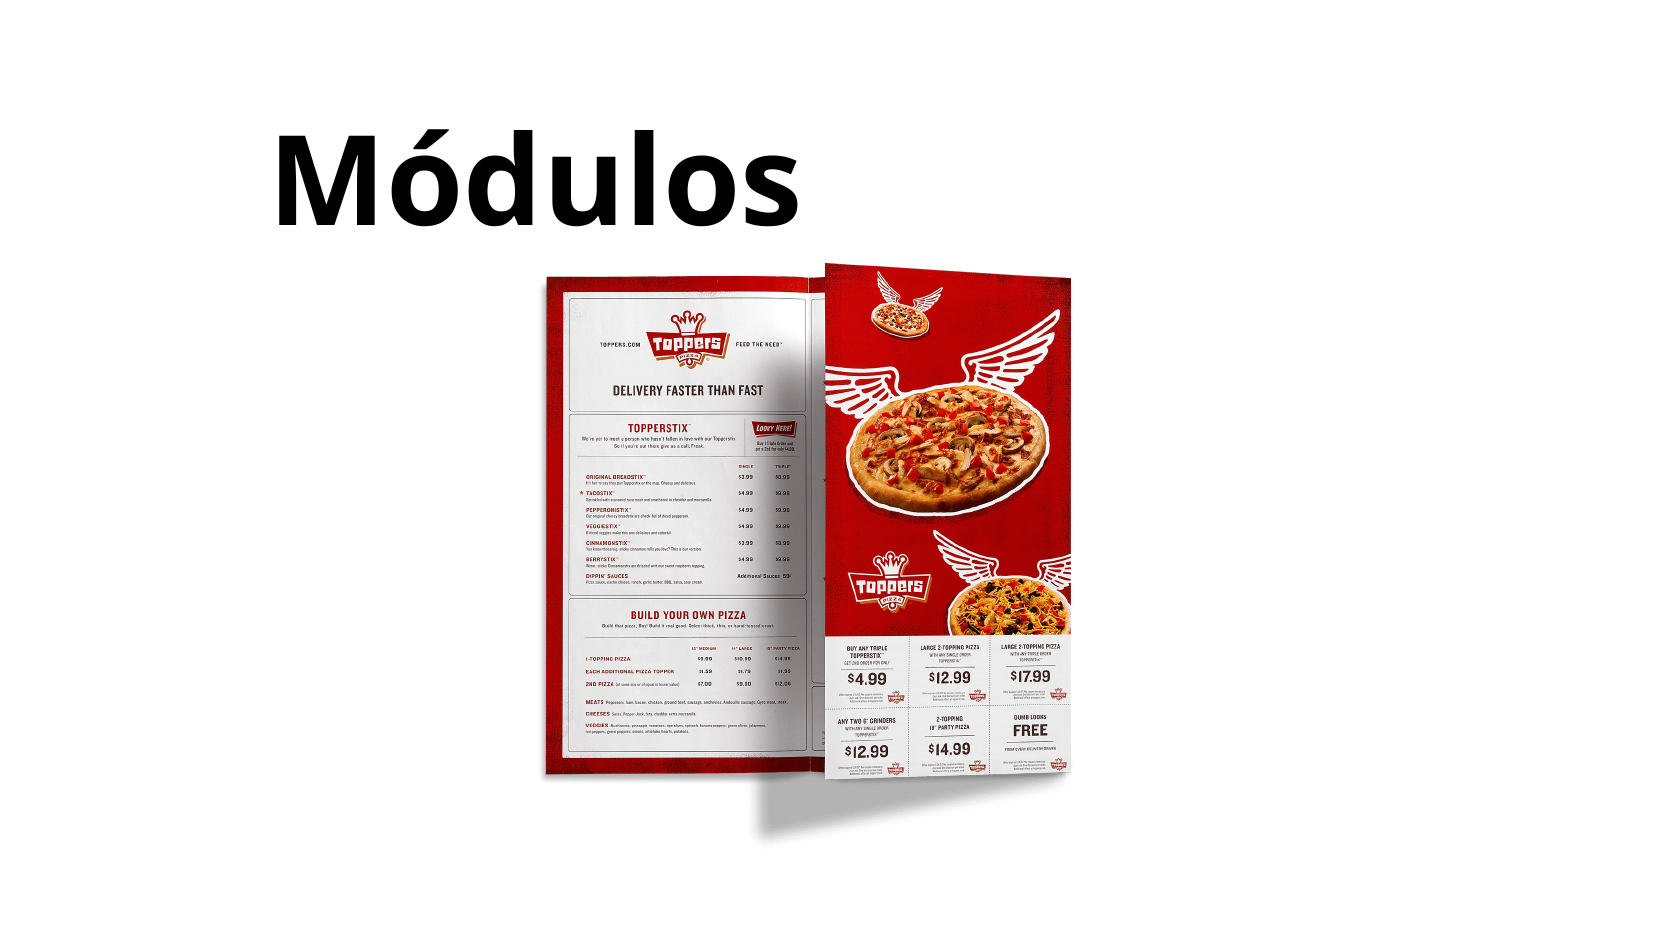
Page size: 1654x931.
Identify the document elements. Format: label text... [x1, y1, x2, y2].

picture [381, 254, 1242, 862]
text_box Módulos [253, 84, 1400, 240]
